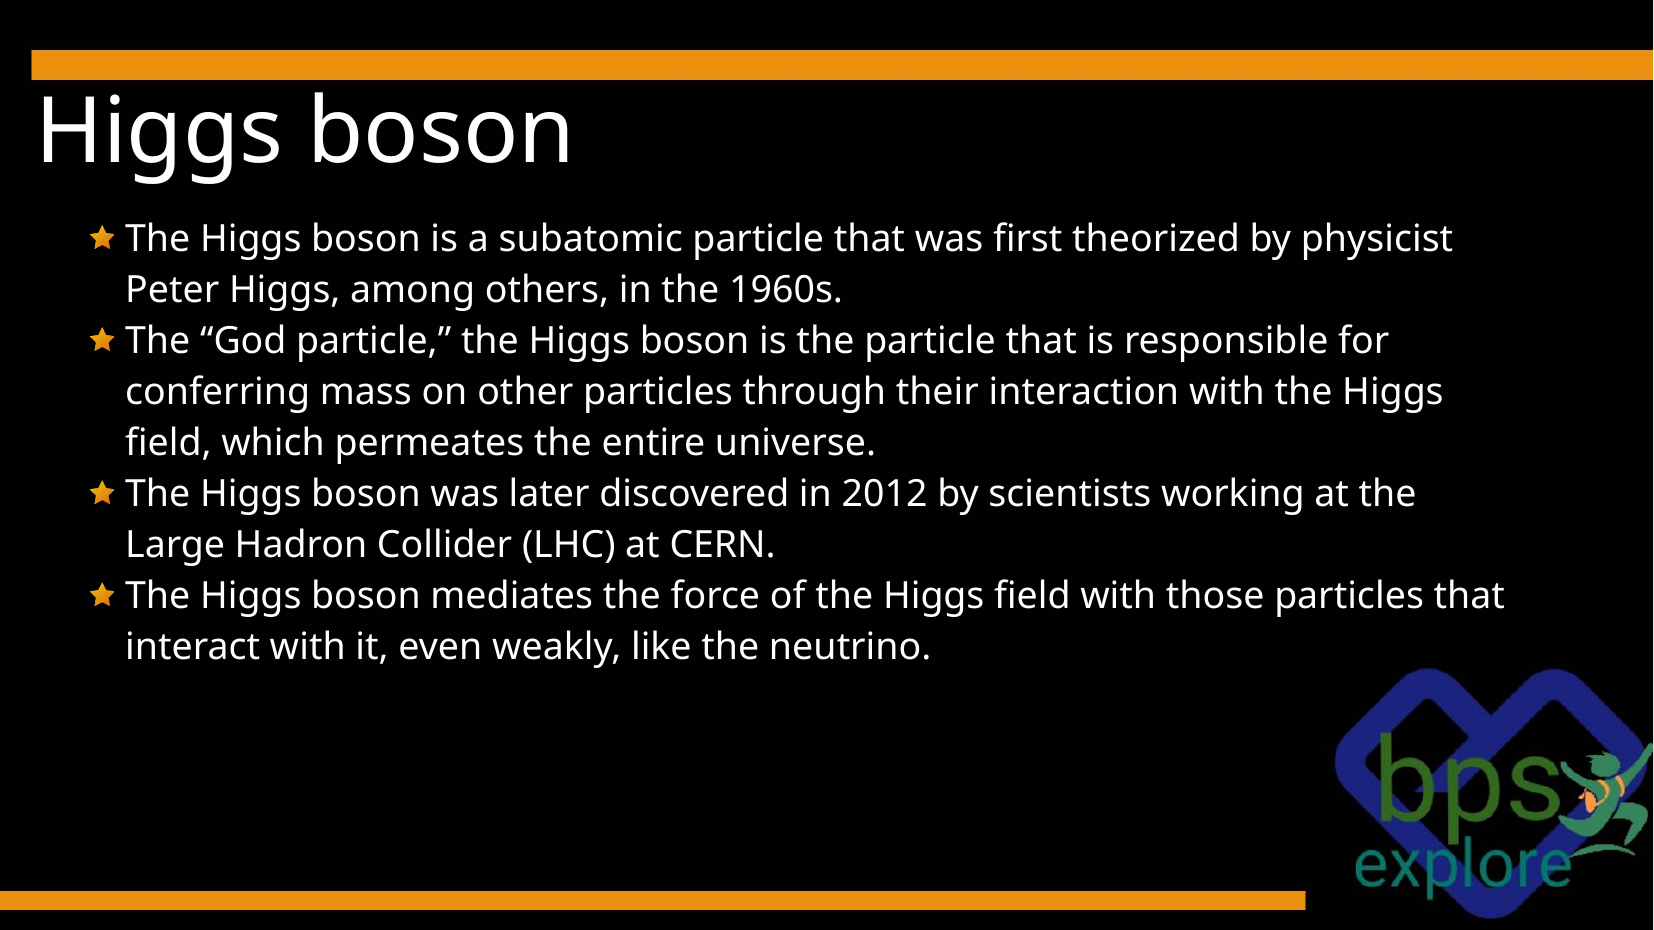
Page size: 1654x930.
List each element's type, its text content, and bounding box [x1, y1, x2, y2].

title Higgs boson [35, 48, 1524, 205]
text_box The Higgs boson is a subatomic particle that was first theorized by physicist Peter Higgs, among others, in the 1960s. The “God particle,” the Higgs boson is the particle that is responsible for conferring mass on other particles through their interaction with the Higgs field, which permeates the entire universe. The Higgs boson was later discovered in 2012 by scientists working at the Large Hadron Collider (LHC) at CERN. The Higgs boson mediates the force of the Higgs field with those particles that interact with it, even weakly, like the neutrino. [75, 204, 1538, 826]
picture [0, 0, 1654, 930]
